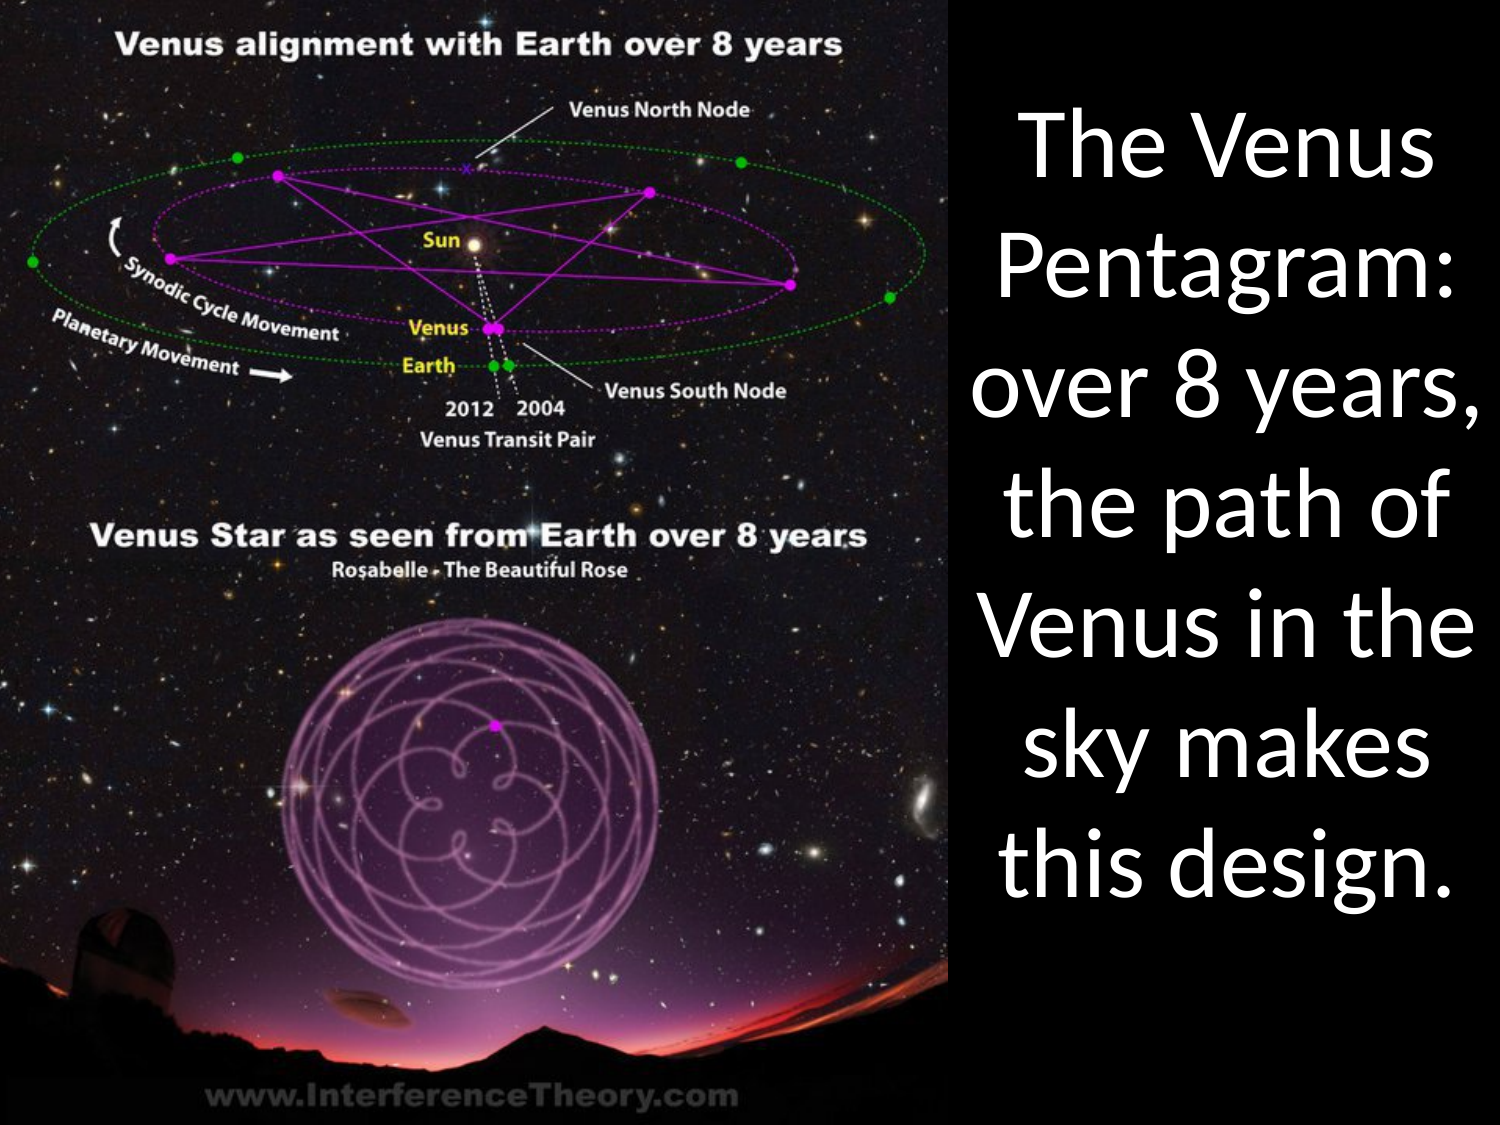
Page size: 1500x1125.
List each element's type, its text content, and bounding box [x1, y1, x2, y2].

text_box The Venus Pentagram: over 8 years, the path of Venus in the sky makes this design. [950, 70, 1500, 934]
picture [0, 0, 948, 1125]
